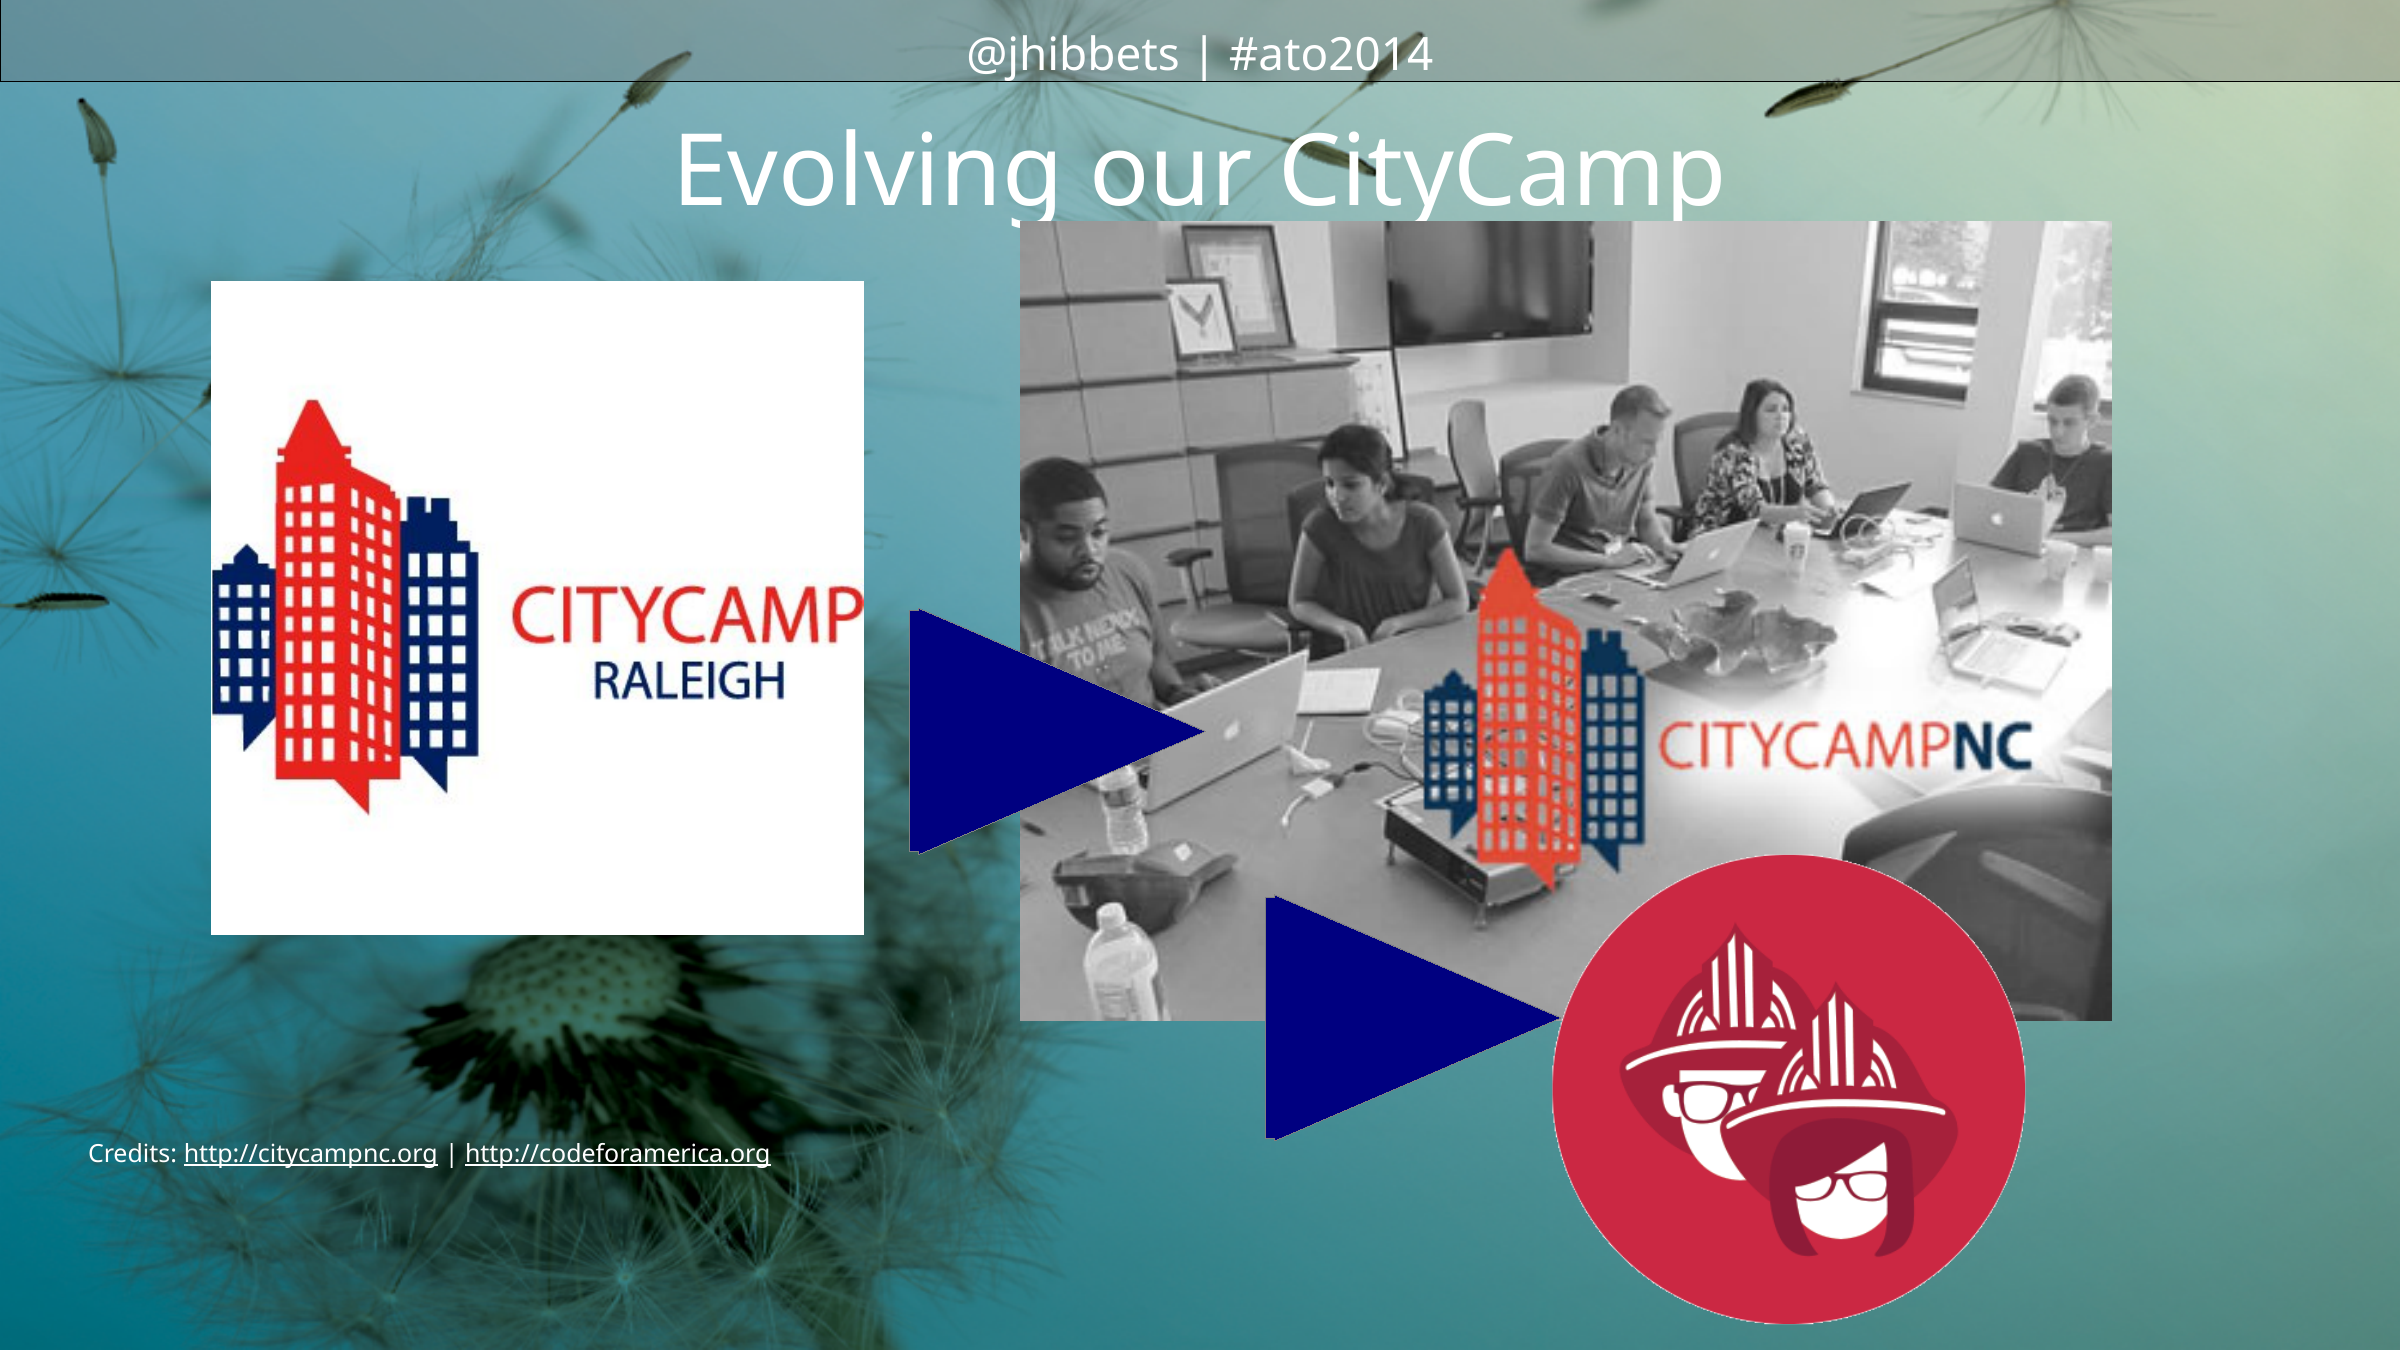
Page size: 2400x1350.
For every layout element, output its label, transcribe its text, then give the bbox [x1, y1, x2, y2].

picture [0, 82, 2400, 1350]
text_box Credits: http://citycampnc.org | http://codeforamerica.org [73, 1129, 1173, 1183]
title Evolving our CityCamp [120, 53, 2281, 280]
text_box [909, 608, 1206, 855]
text_box [1265, 894, 1561, 1141]
